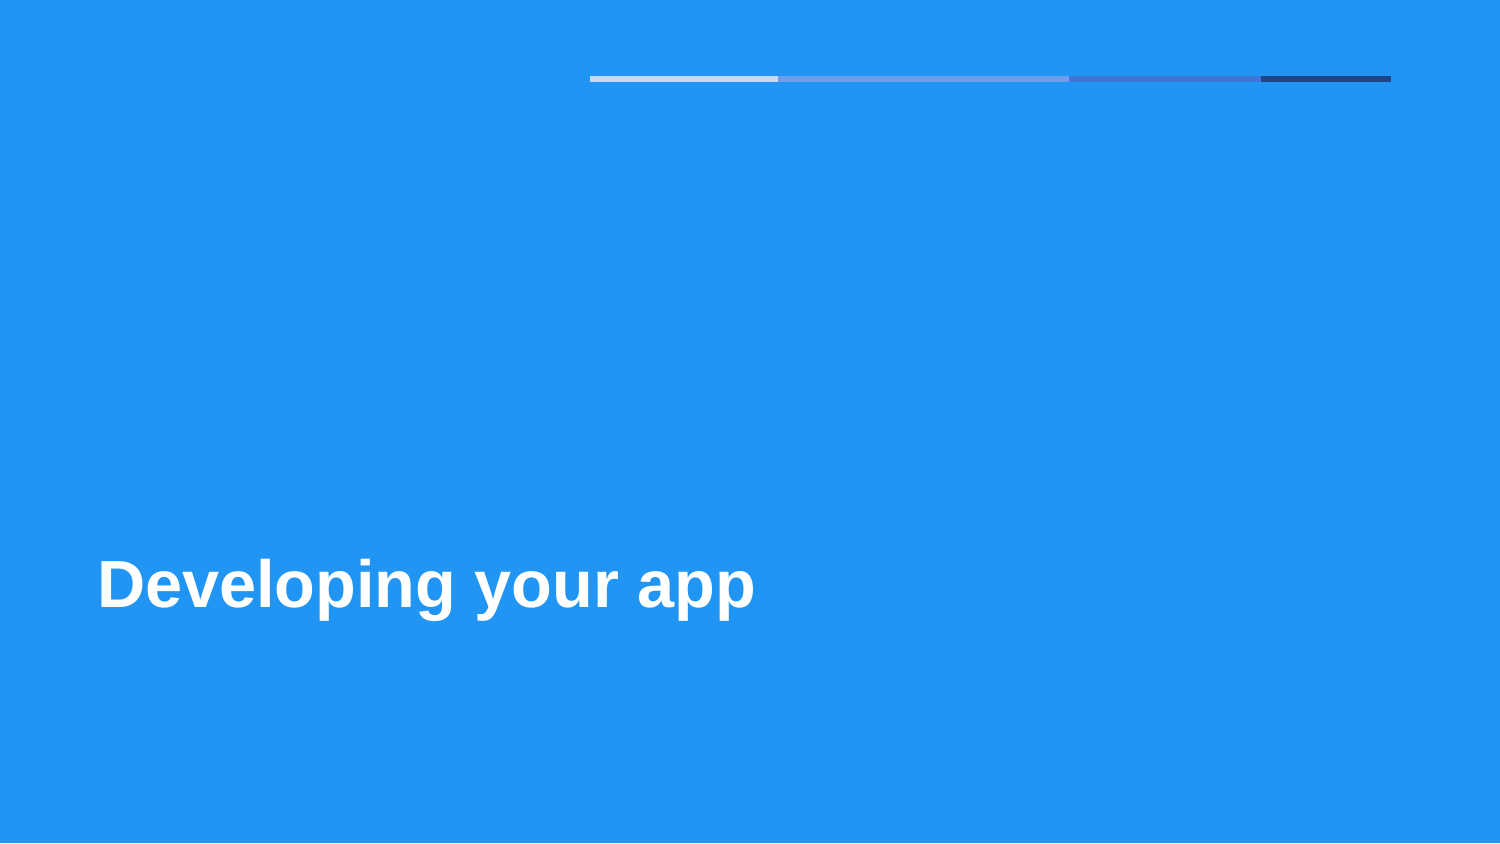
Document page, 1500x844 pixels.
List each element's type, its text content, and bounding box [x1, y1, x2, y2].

text_box Developing your app [82, 540, 773, 630]
text_box [0, 0, 1500, 843]
